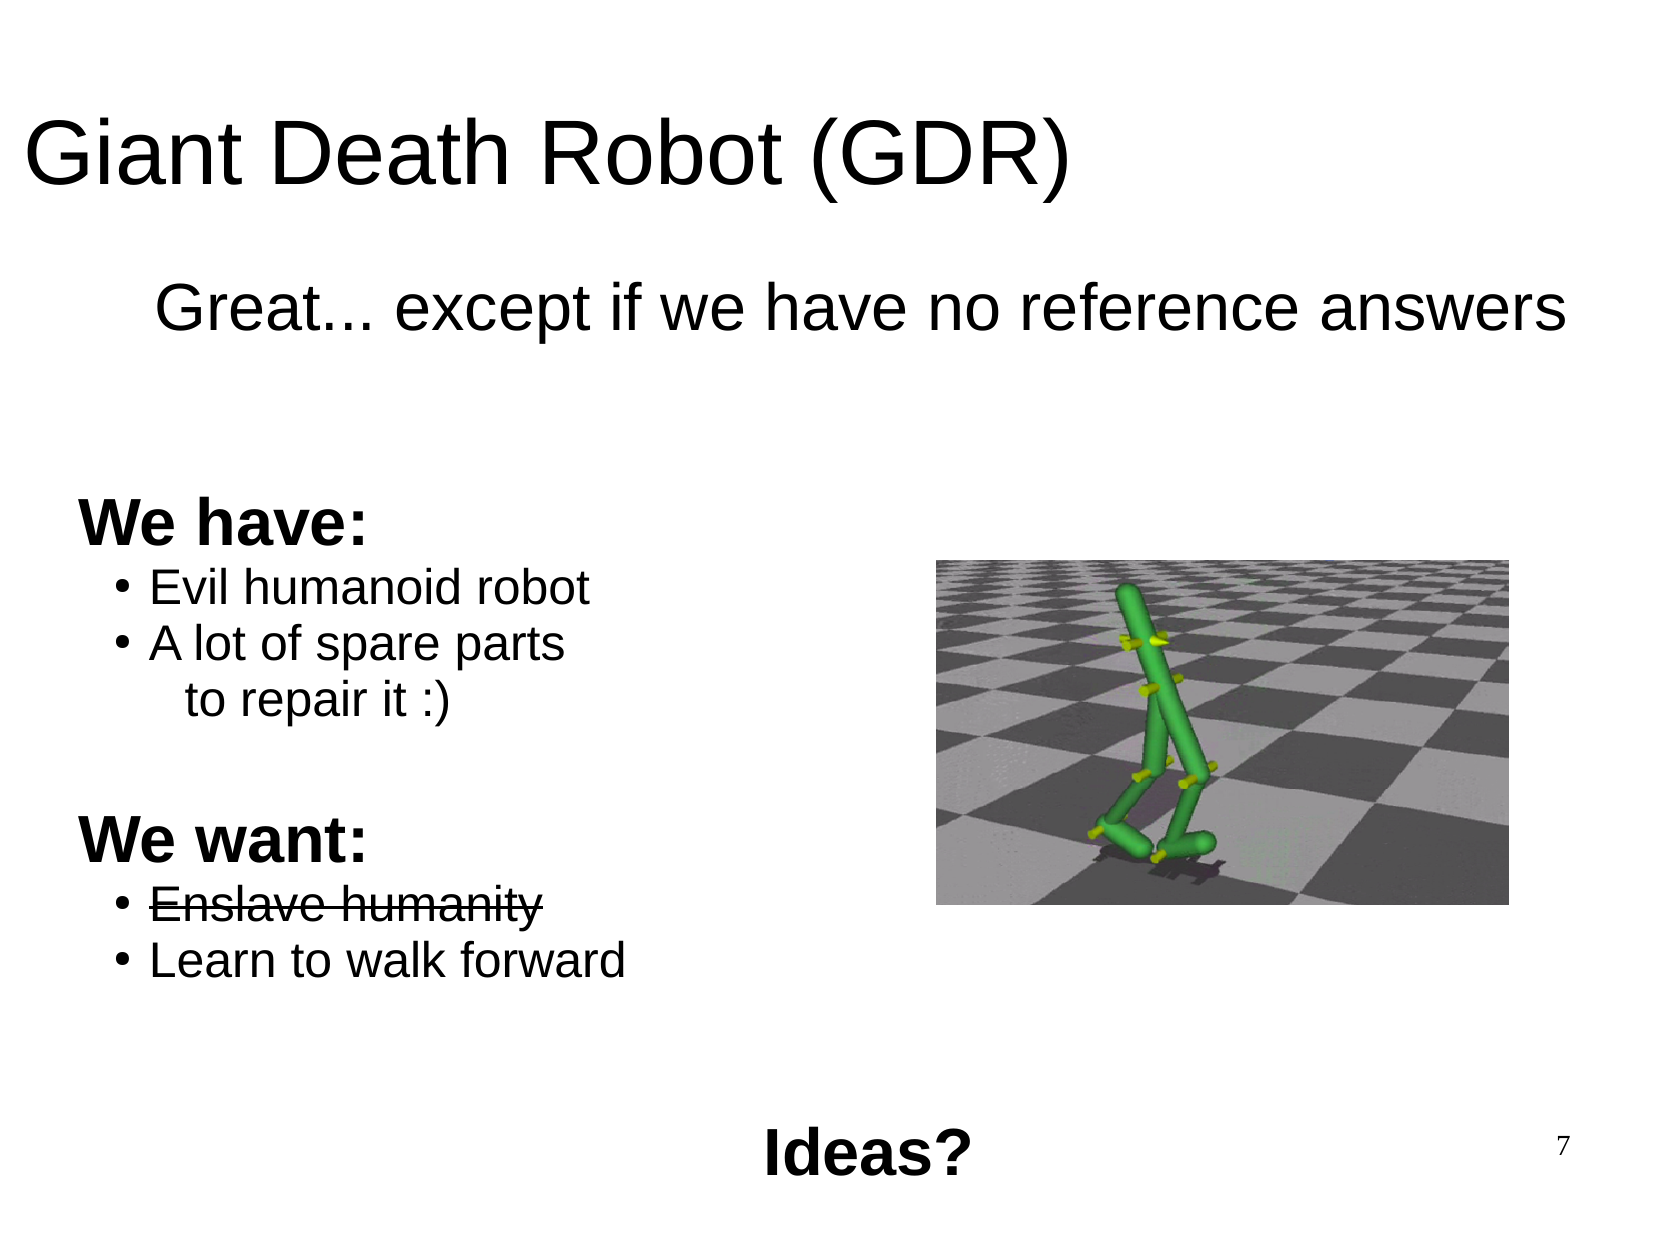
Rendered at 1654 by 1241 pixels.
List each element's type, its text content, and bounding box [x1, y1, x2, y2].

text_box Ideas? [748, 1114, 991, 1190]
title Giant Death Robot (GDR) [23, 49, 1512, 257]
text_box We have: Evil humanoid robot A lot of spare parts to repair it :) We want: Enslave humanity Learn to walk forward [78, 483, 973, 990]
picture [936, 560, 1509, 905]
text_box Great... except if we have no reference answers [136, 270, 1587, 346]
